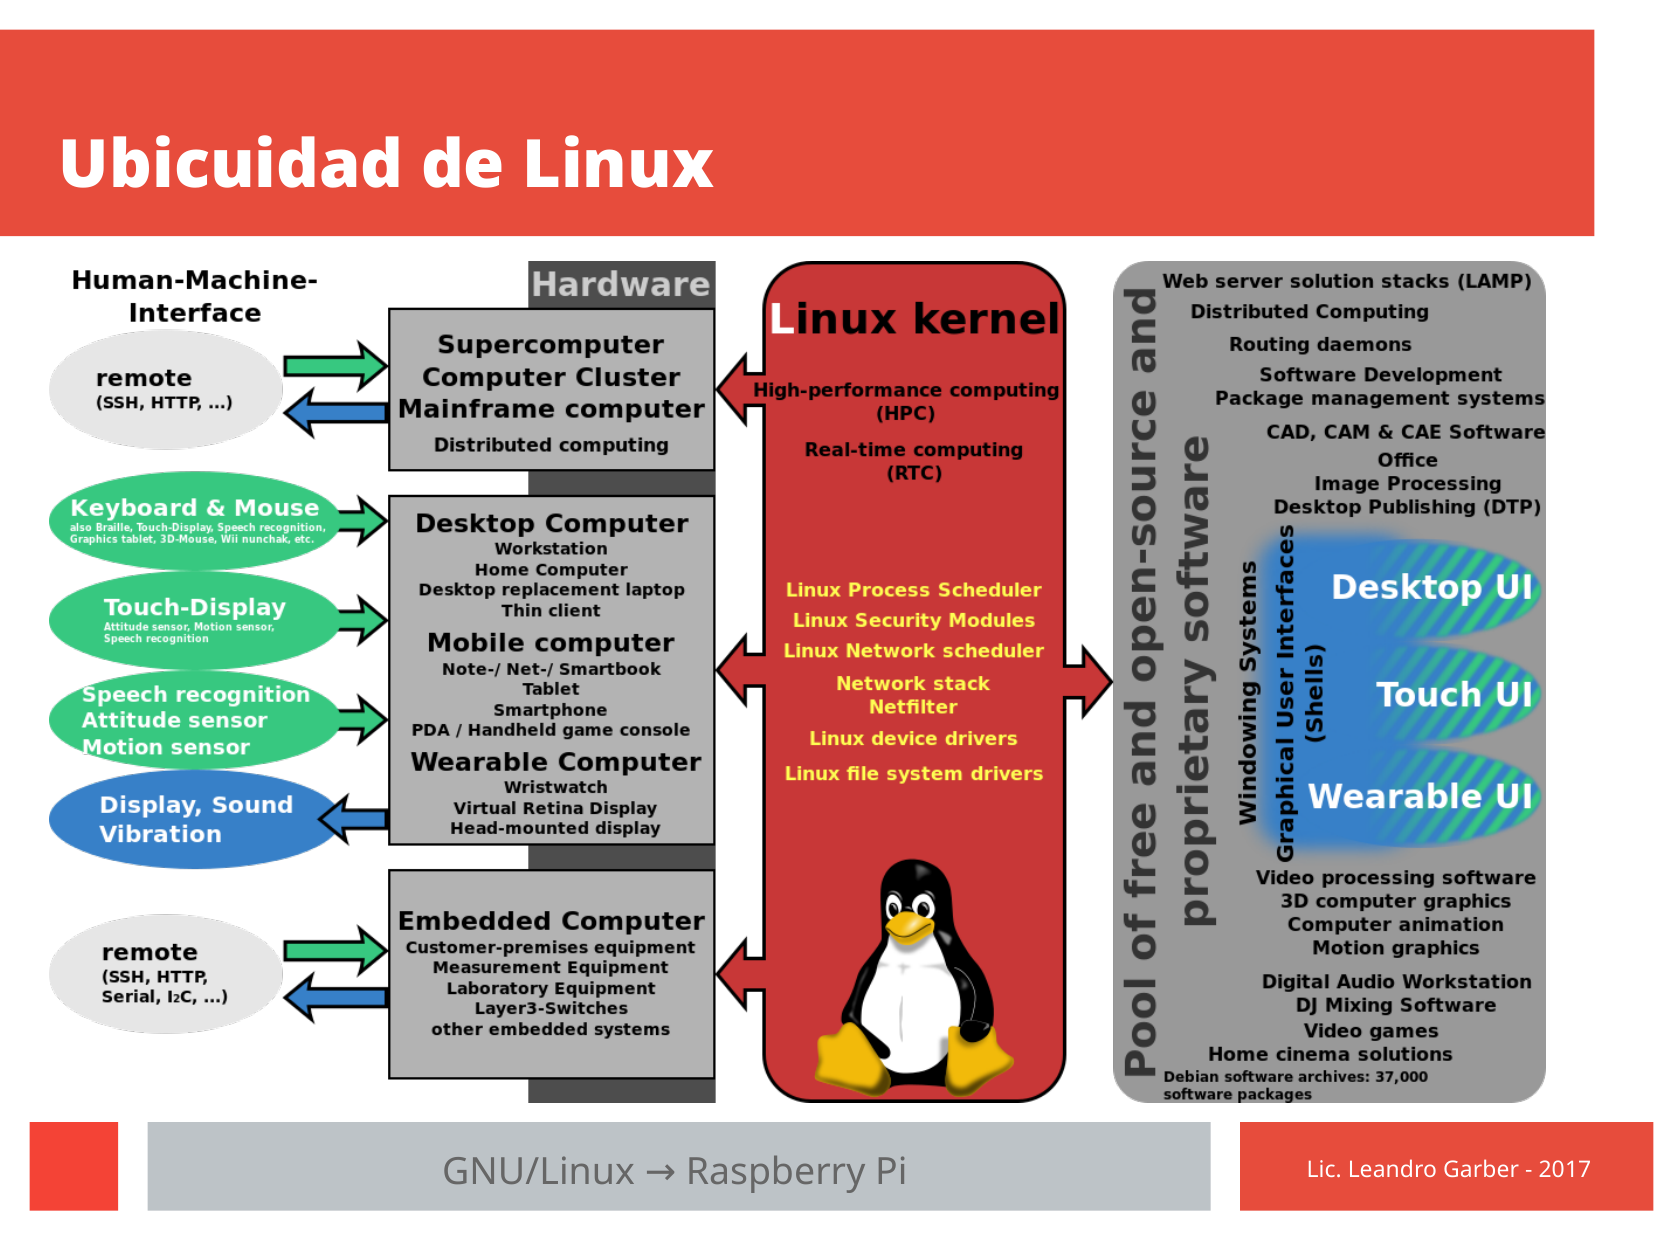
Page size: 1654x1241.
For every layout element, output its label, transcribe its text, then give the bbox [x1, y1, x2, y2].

title Ubicuidad de Linux [59, 59, 1595, 207]
text_box Lic. Leandro Garber - 2017 [1245, 1145, 1654, 1194]
picture [49, 261, 1546, 1103]
text_box GNU/Linux → Raspberry Pi [150, 1125, 1201, 1215]
